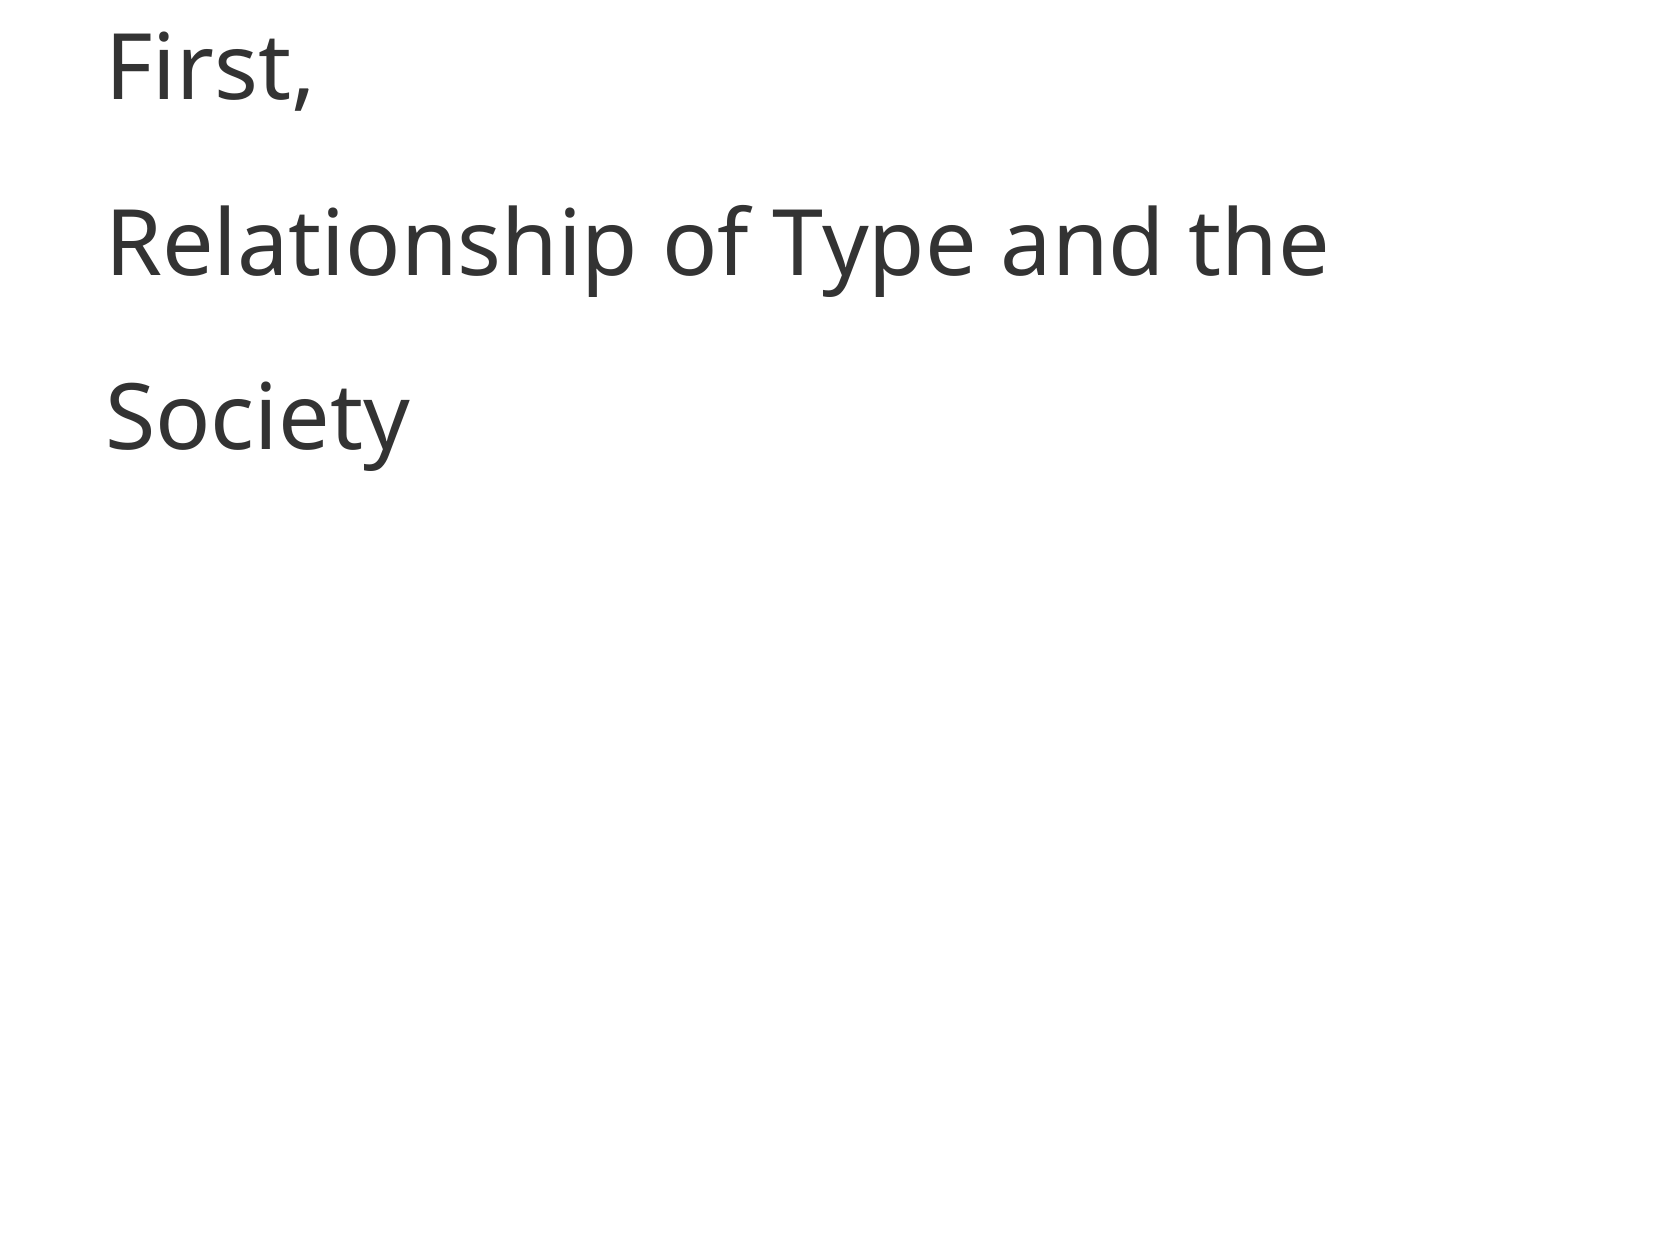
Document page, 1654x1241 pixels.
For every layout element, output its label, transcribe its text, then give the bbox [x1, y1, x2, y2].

title First, Relationship of Type and the Society [105, 89, 1594, 465]
